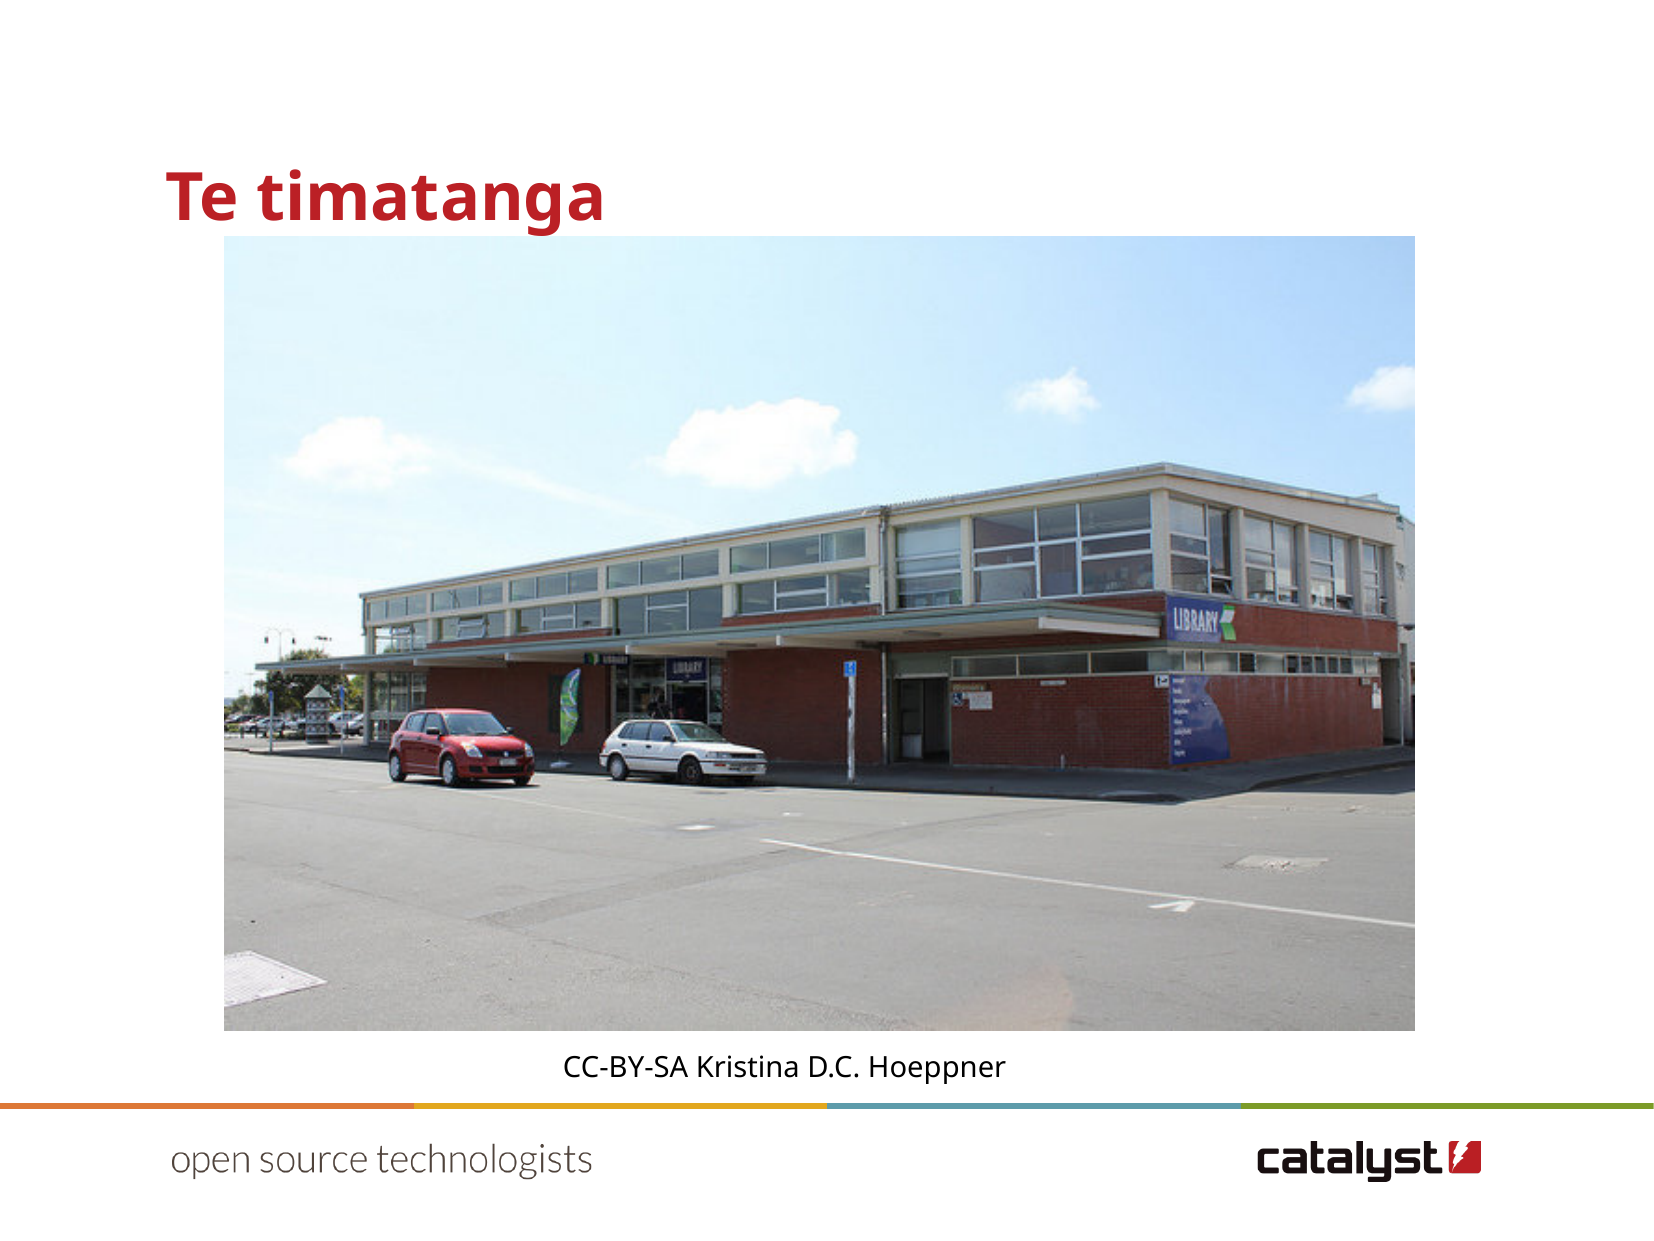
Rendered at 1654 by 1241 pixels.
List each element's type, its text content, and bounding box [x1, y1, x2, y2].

title Te timatanga [165, 90, 1489, 298]
picture [224, 236, 1415, 1031]
text_box CC-BY-SA Kristina D.C. Hoeppner [548, 1038, 1134, 1099]
picture [0, 1103, 1654, 1182]
